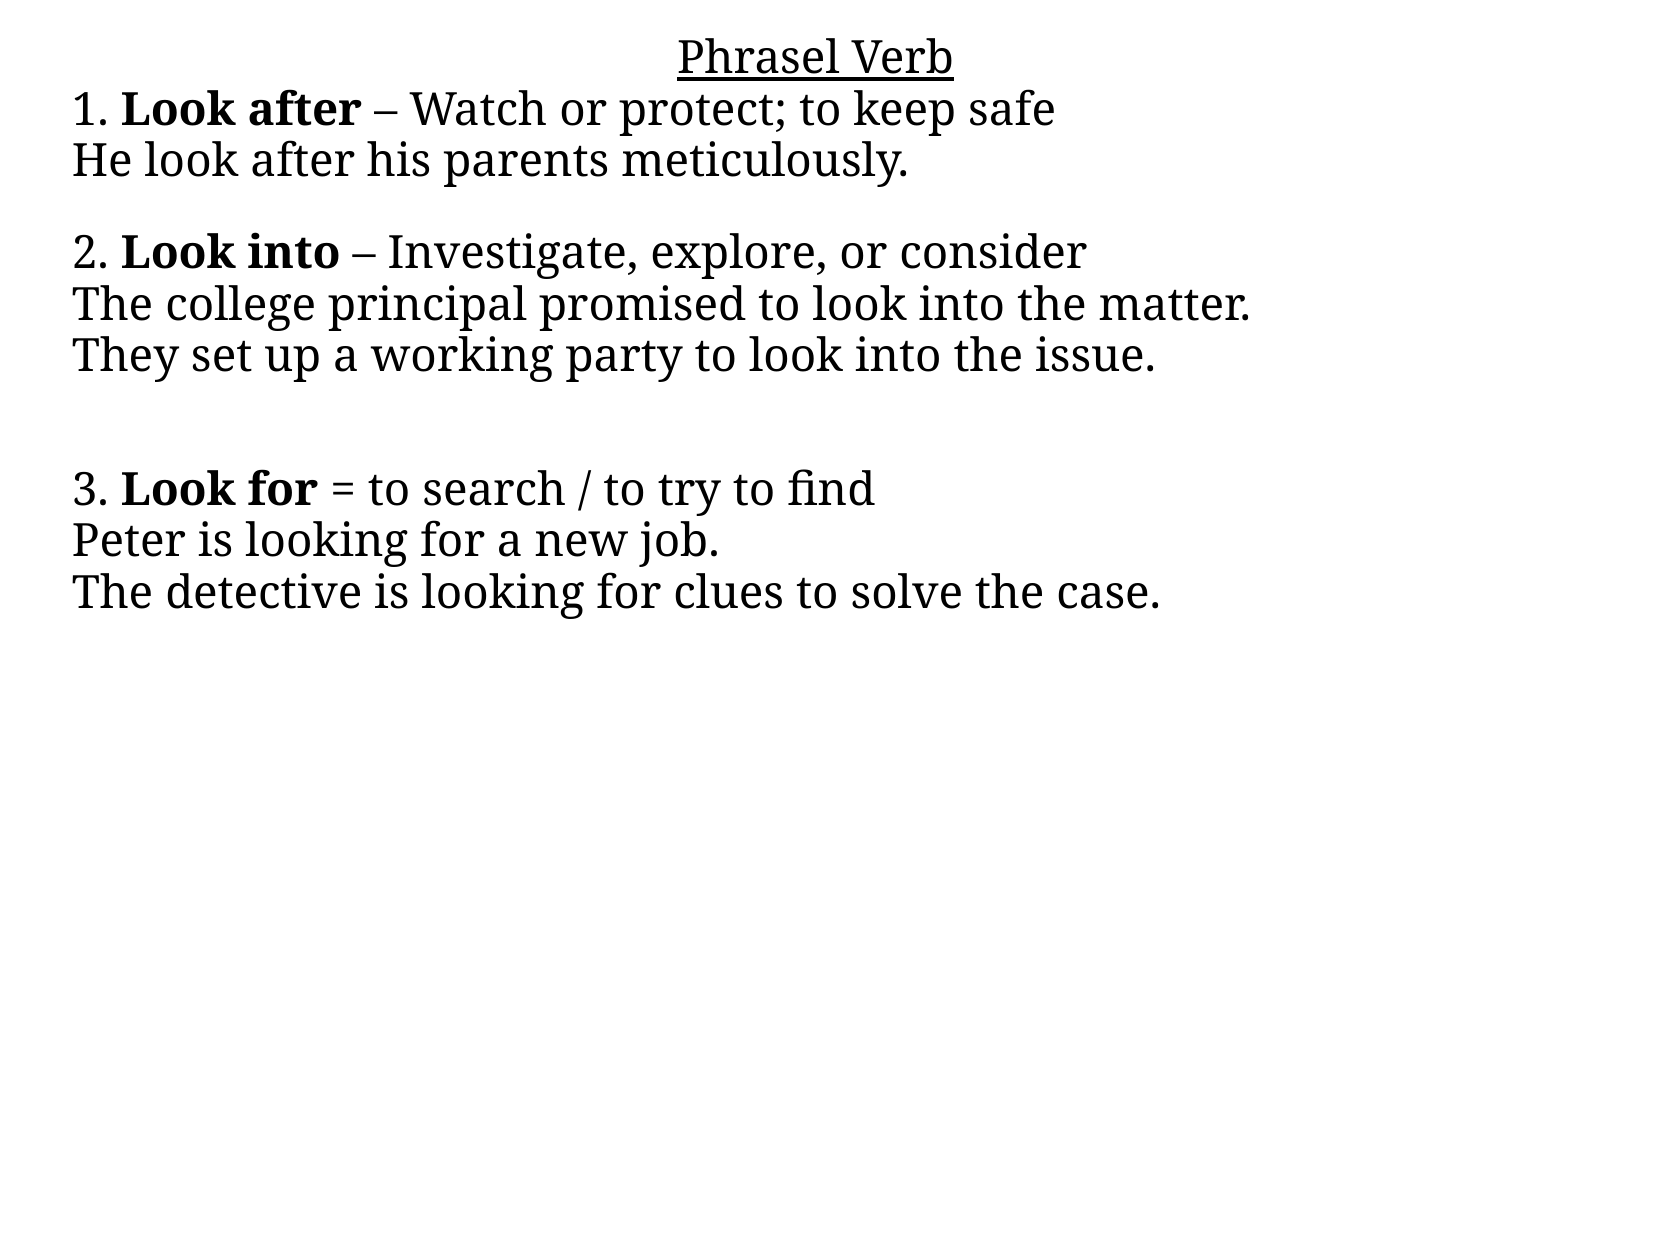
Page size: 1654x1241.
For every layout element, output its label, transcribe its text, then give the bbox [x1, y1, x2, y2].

text_box Phrasel Verb 1. Look after – Watch or protect; to keep safe He look after his parents meticulously. 2. Look into – Investigate, explore, or consider The college principal promised to look into the matter. They set up a working party to look into the issue. 3. Look for = to search / to try to find Peter is looking for a new job. The detective is looking for clues to solve the case. [71, 31, 1560, 1140]
